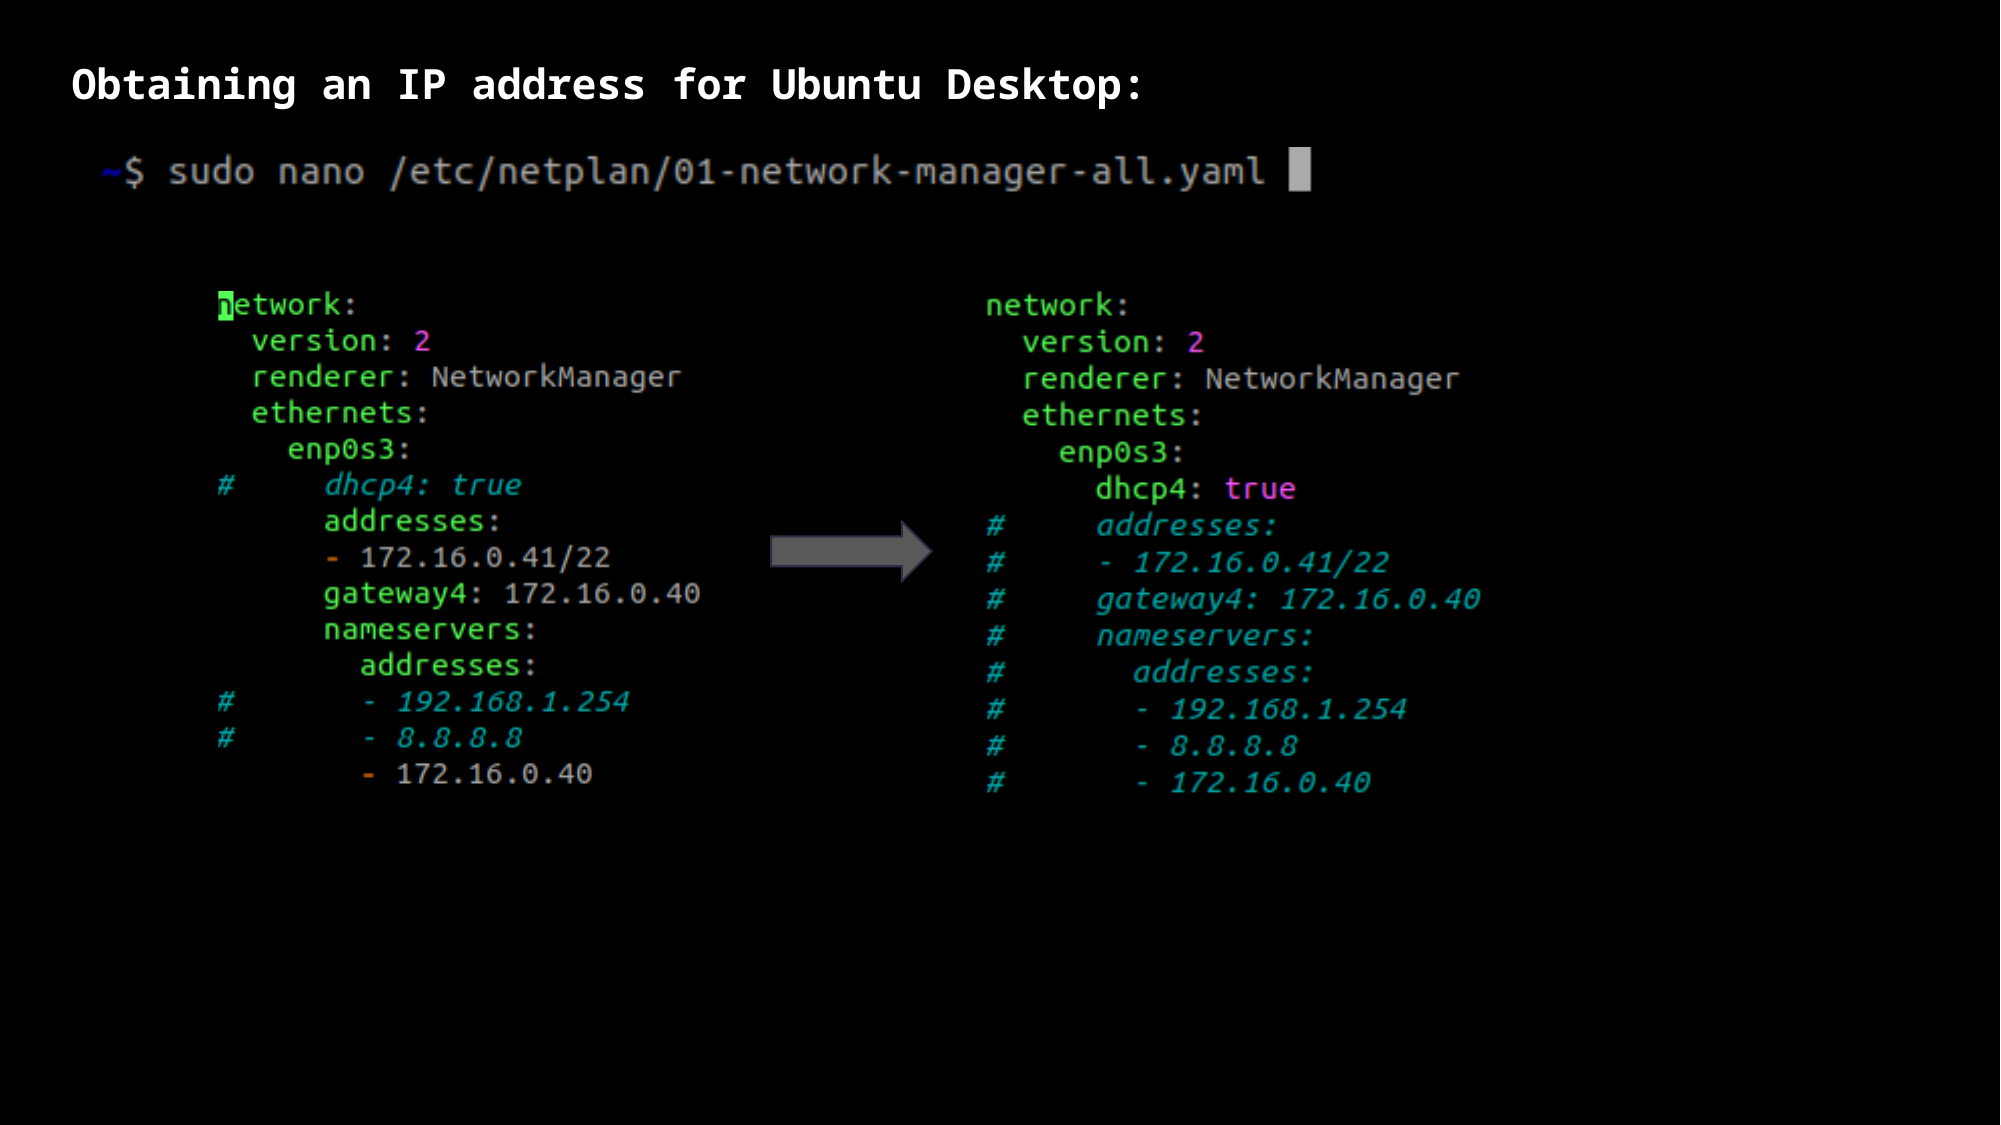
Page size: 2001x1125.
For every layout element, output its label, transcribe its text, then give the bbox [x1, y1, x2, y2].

picture [100, 147, 1336, 222]
picture [984, 291, 1535, 854]
picture [218, 291, 718, 834]
text_box [771, 521, 932, 582]
text_box Obtaining an IP address for Ubuntu Desktop: [56, 50, 1336, 116]
